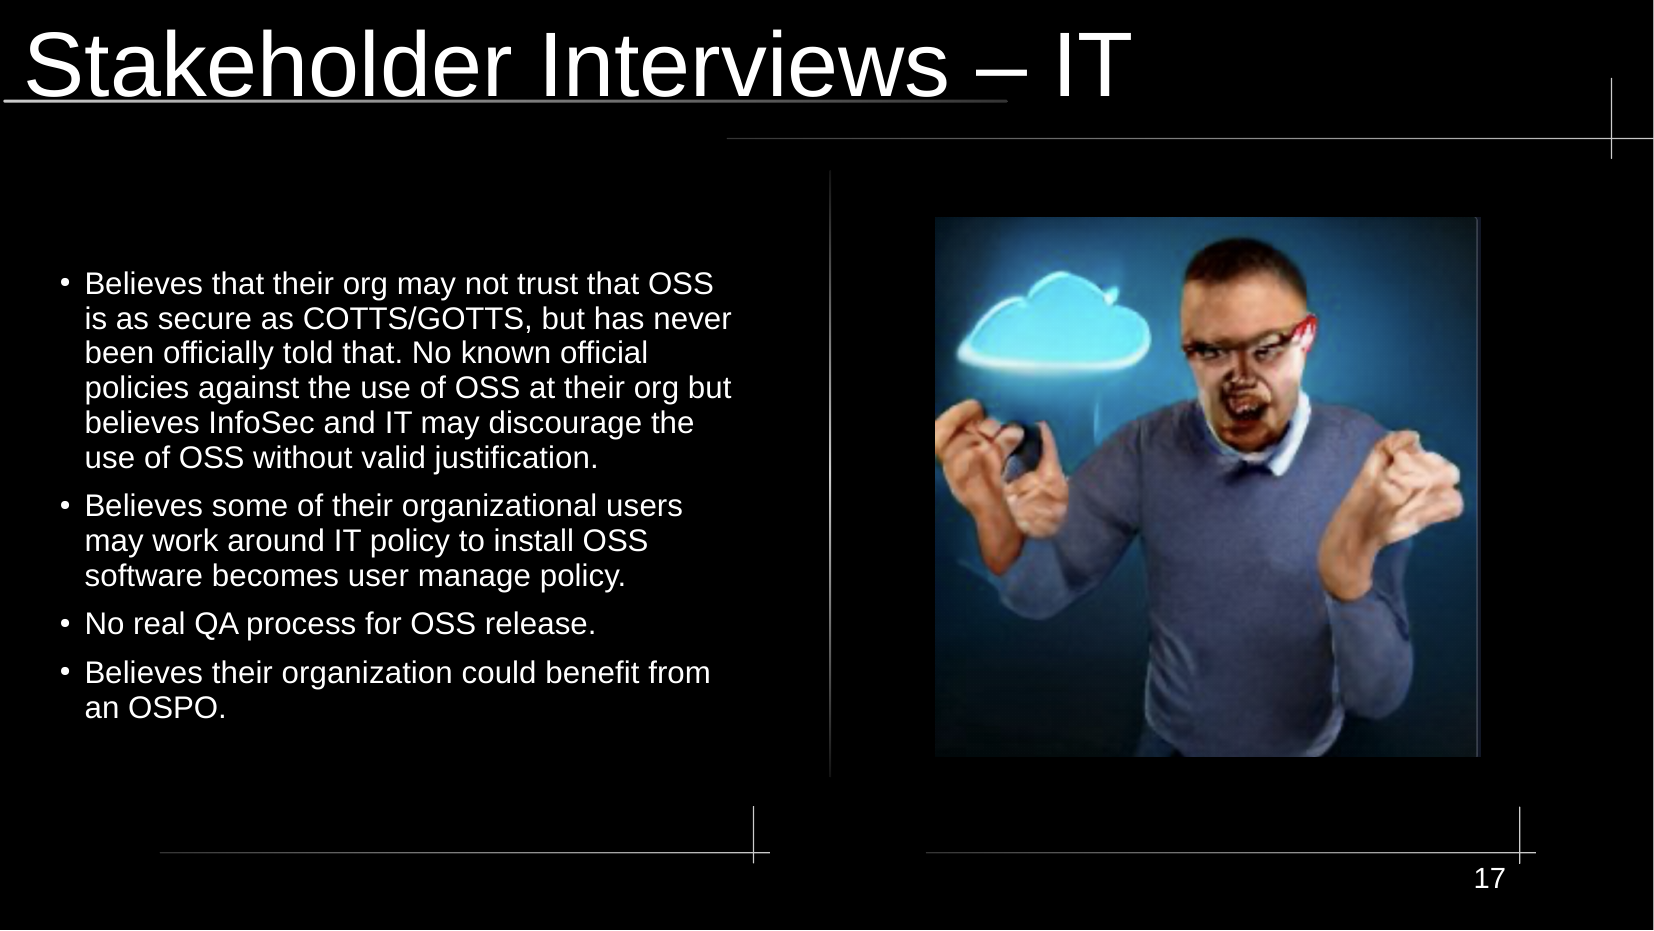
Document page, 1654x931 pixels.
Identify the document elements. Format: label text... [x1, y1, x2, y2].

list Believes that their org may not trust that OSS is as secure as COTTS/GOTTS, but has never been officially told that. No known official policies against the use of OSS at their org but believes InfoSec and IT may discourage the use of OSS without valid justification. Believes some of their organizational users may work around IT policy to install OSS software becomes user manage policy. No real QA process for OSS release. Believes their organization could benefit from an OSPO. [16, 217, 743, 758]
picture [935, 217, 1481, 758]
title Stakeholder Interviews – IT [23, 11, 1589, 119]
